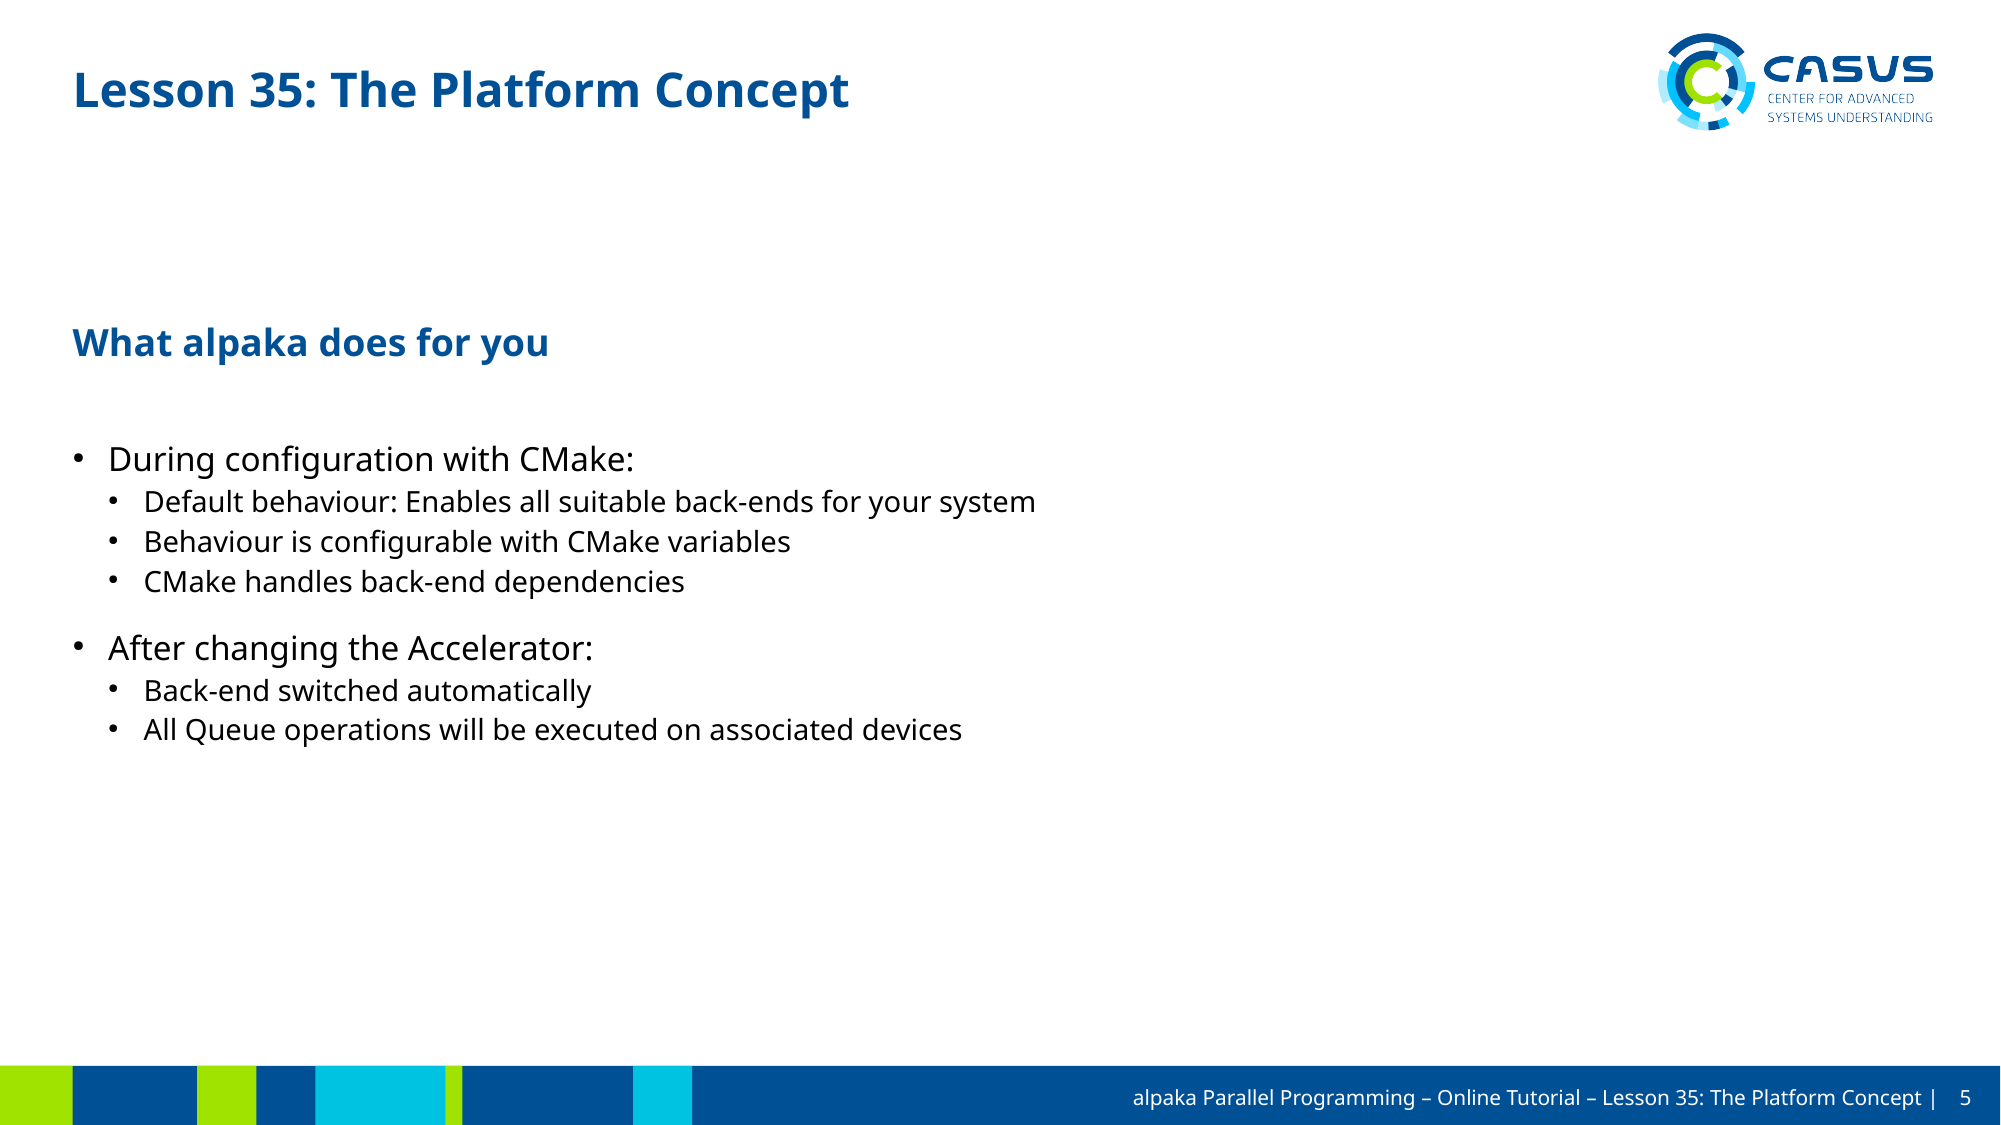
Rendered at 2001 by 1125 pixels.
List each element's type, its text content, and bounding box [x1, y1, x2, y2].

list What alpaka does for you During configuration with CMake: Default behaviour: Enables all suitable back-ends for your system Behaviour is configurable with CMake variables CMake handles back-end dependencies After changing the Accelerator: Back-end switched automatically All Queue operations will be executed on associated devices [72, 316, 1620, 979]
title Lesson 35: The Platform Concept [72, 54, 1620, 123]
picture [1658, 33, 1933, 131]
